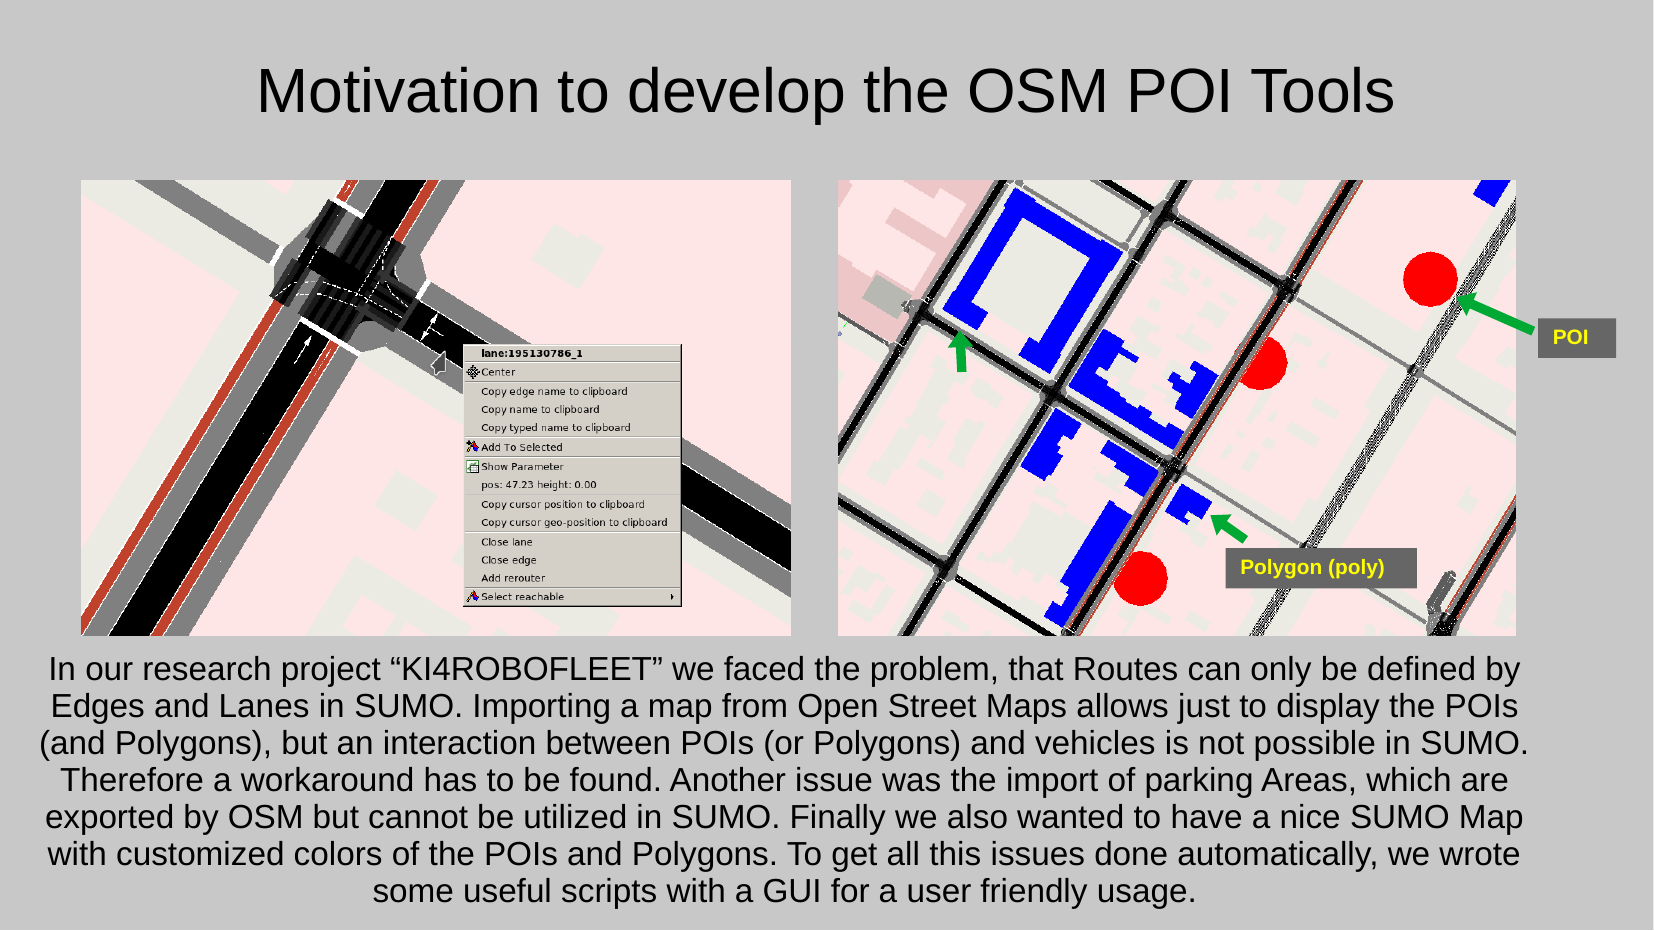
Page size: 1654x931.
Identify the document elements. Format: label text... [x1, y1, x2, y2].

text_box POI [1538, 318, 1617, 358]
subtitle In our research project “KI4ROBOFLEET” we faced the problem, that Routes can only be defined by Edges and Lanes in SUMO. Importing a map from Open Street Maps allows just to display the POIs (and Polygons), but an interaction between POIs (or Polygons) and vehicles is not possible in SUMO. Therefore a workaround has to be found. Another issue was the import of parking Areas, which are exported by OSM but cannot be utilized in SUMO. Finally we also wanted to have a nice SUMO Map with customized colors of the POIs and Polygons. To get all this issues done automatically, we wrote some useful scripts with a GUI for a user friendly usage. [36, 631, 1535, 929]
picture [838, 180, 1516, 636]
picture [81, 180, 791, 636]
text_box Polygon (poly) [1225, 548, 1417, 589]
title Motivation to develop the OSM POI Tools [82, 37, 1571, 146]
